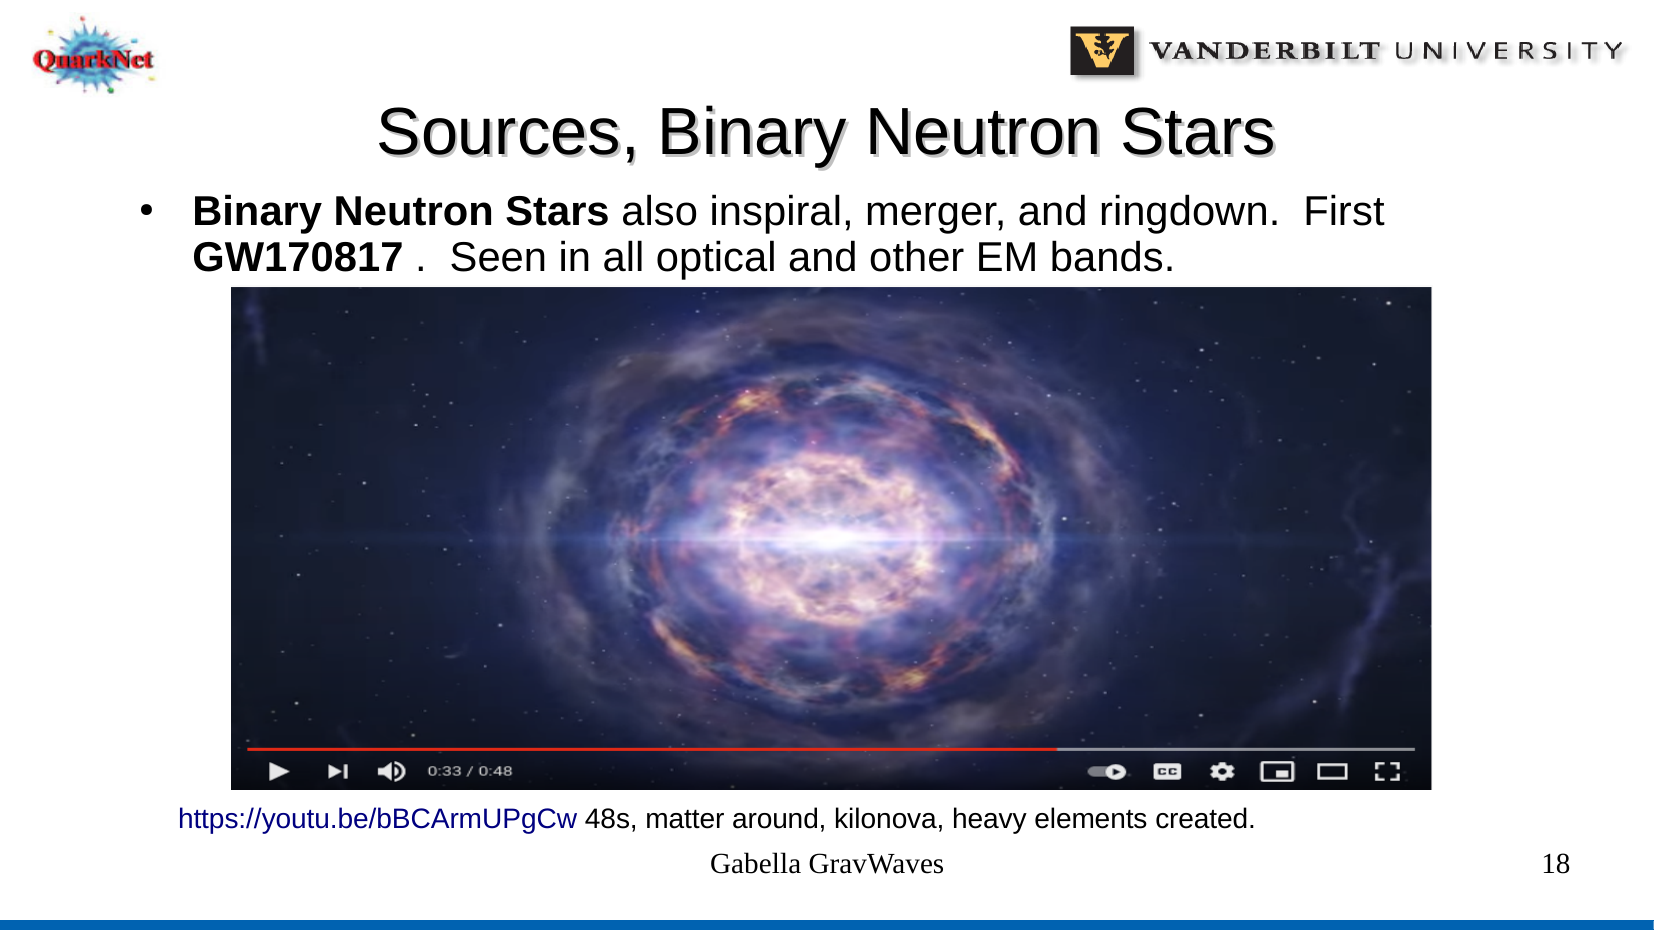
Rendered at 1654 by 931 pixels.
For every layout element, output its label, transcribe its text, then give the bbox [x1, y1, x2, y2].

list Binary Neutron Stars also inspiral, merger, and ringdown. First GW170817 . Seen in all optical and other EM bands. [121, 187, 1534, 444]
picture [19, 12, 166, 102]
text_box https://youtu.be/bBCArmUPgCw 48s, matter around, kilonova, heavy elements created. [163, 791, 1607, 874]
title Sources, Binary Neutron Stars [82, 93, 1571, 169]
picture [1067, 23, 1638, 86]
picture [231, 285, 1433, 790]
